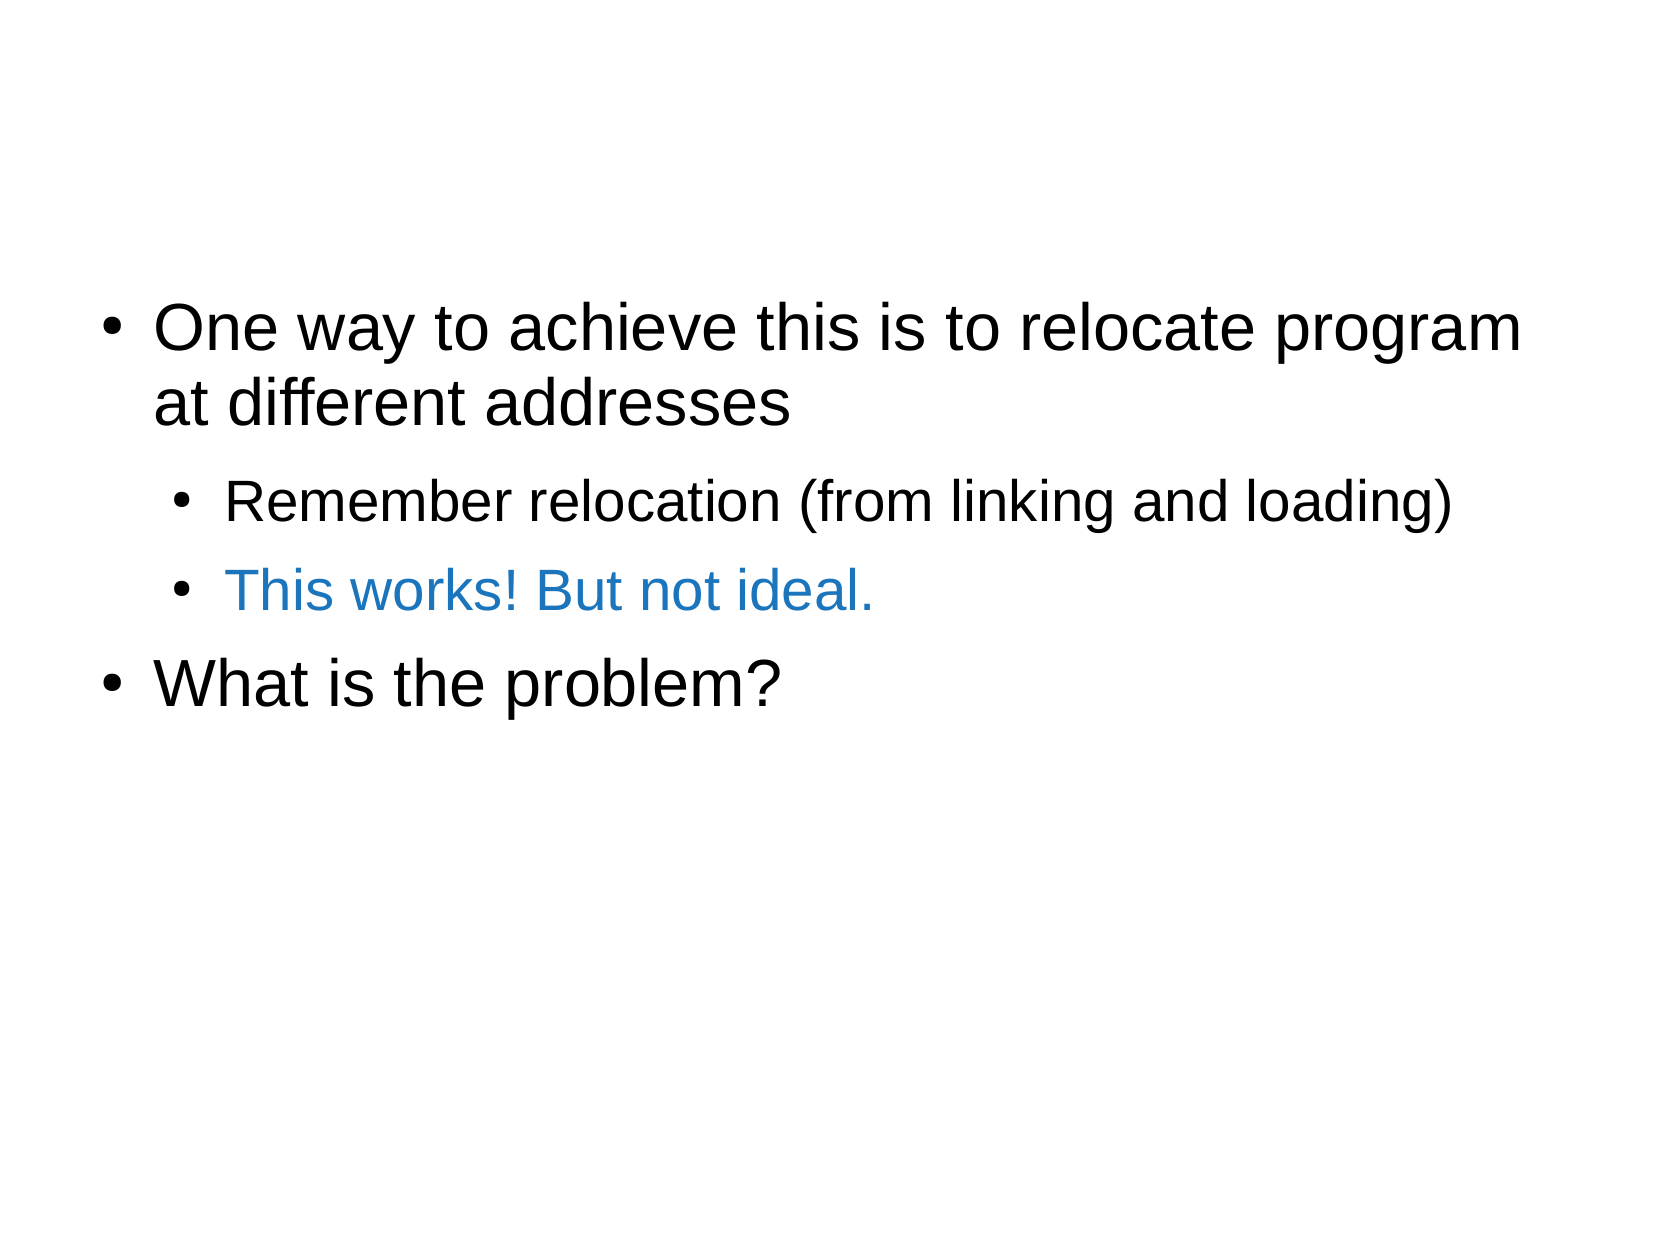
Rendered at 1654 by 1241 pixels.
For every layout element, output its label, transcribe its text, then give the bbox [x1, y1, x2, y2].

list One way to achieve this is to relocate program at different addresses Remember relocation (from linking and loading) This works! But not ideal. What is the problem? [82, 290, 1571, 1010]
